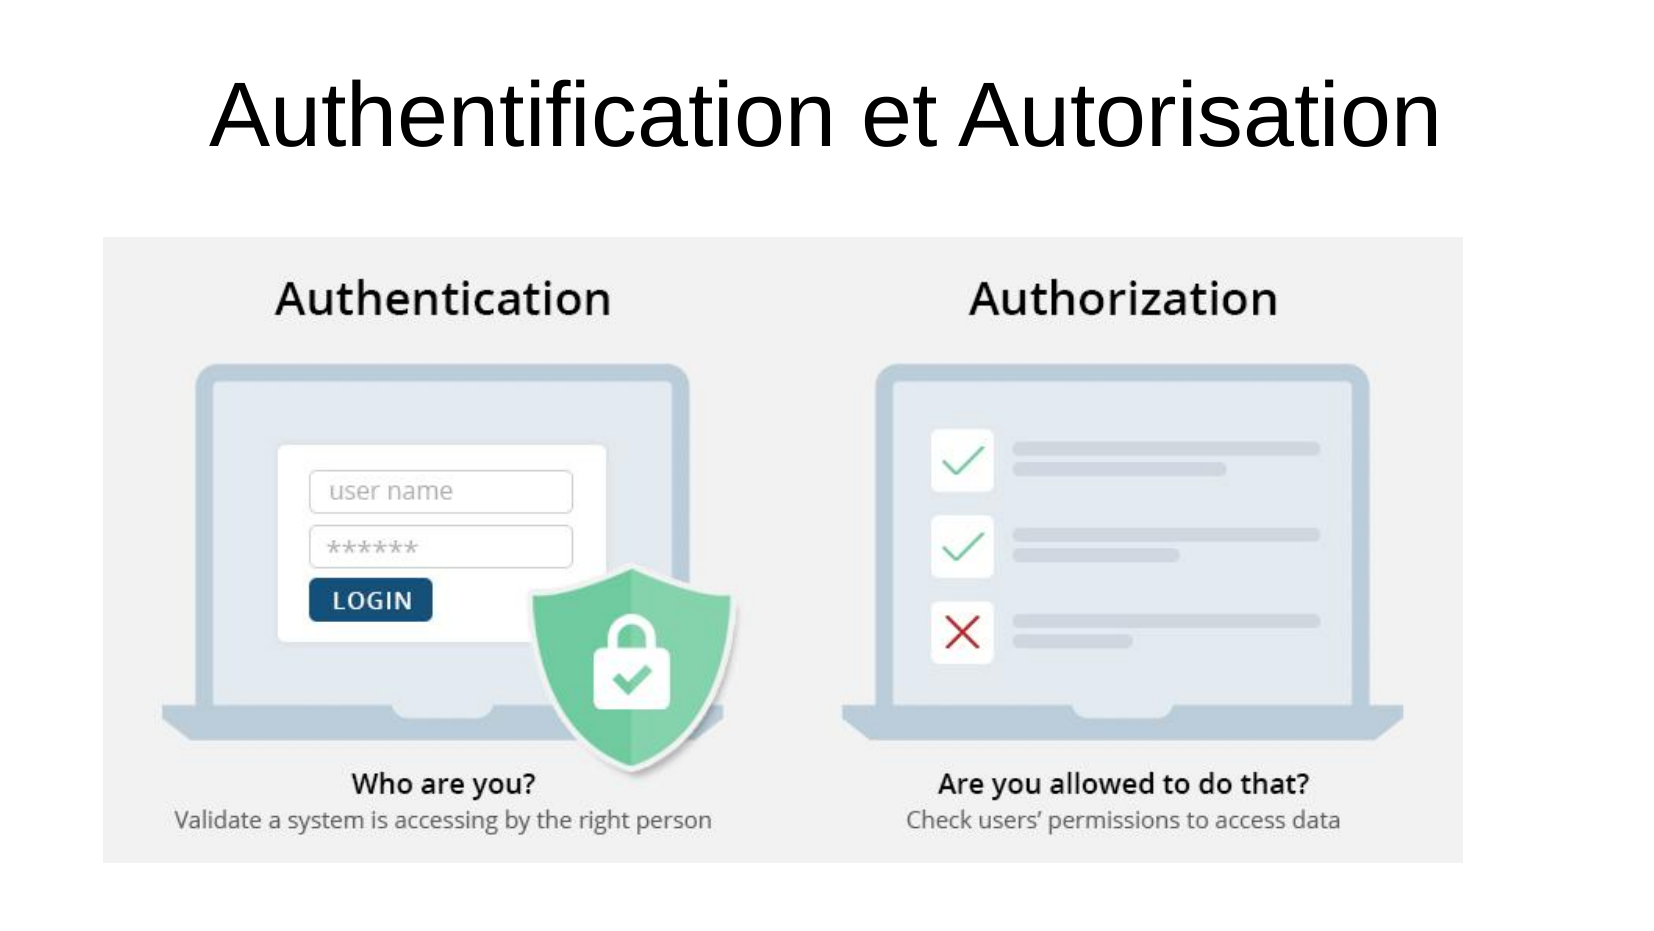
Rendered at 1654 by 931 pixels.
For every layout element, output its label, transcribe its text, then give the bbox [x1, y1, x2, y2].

title Authentification et Autorisation [82, 37, 1571, 193]
picture [103, 237, 1463, 863]
